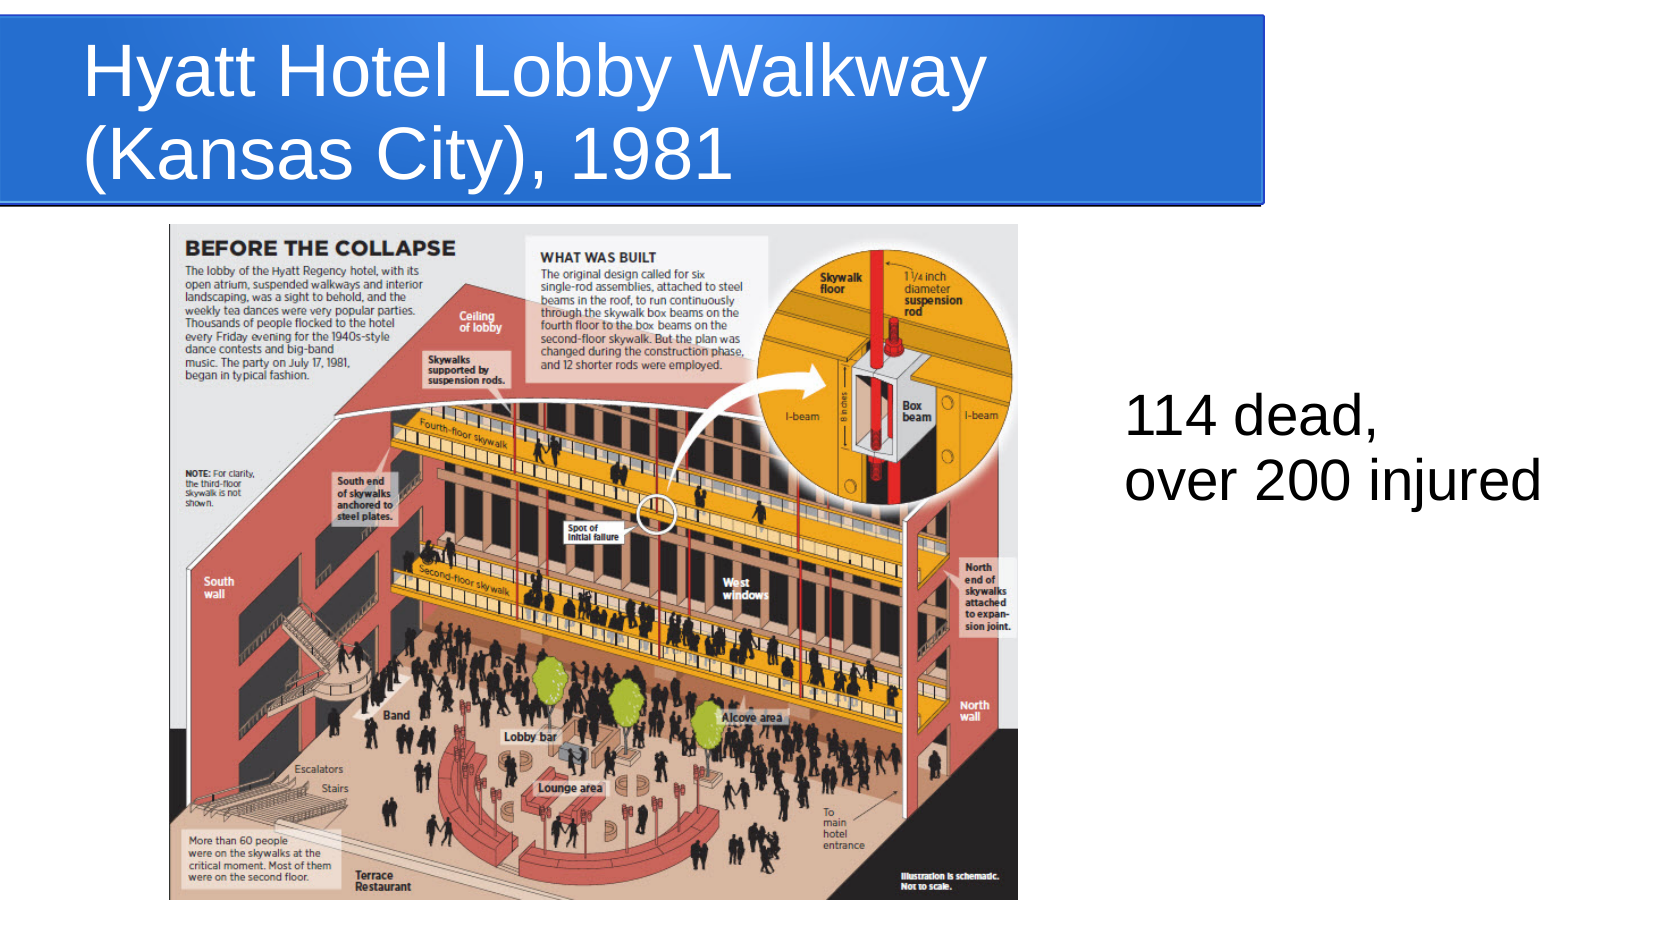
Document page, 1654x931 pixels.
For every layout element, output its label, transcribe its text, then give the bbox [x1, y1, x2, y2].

picture [169, 224, 1018, 901]
title Hyatt Hotel Lobby Walkway (Kansas City), 1981 [82, 29, 1235, 196]
text_box 114 dead, over 200 injured [1110, 375, 1559, 520]
